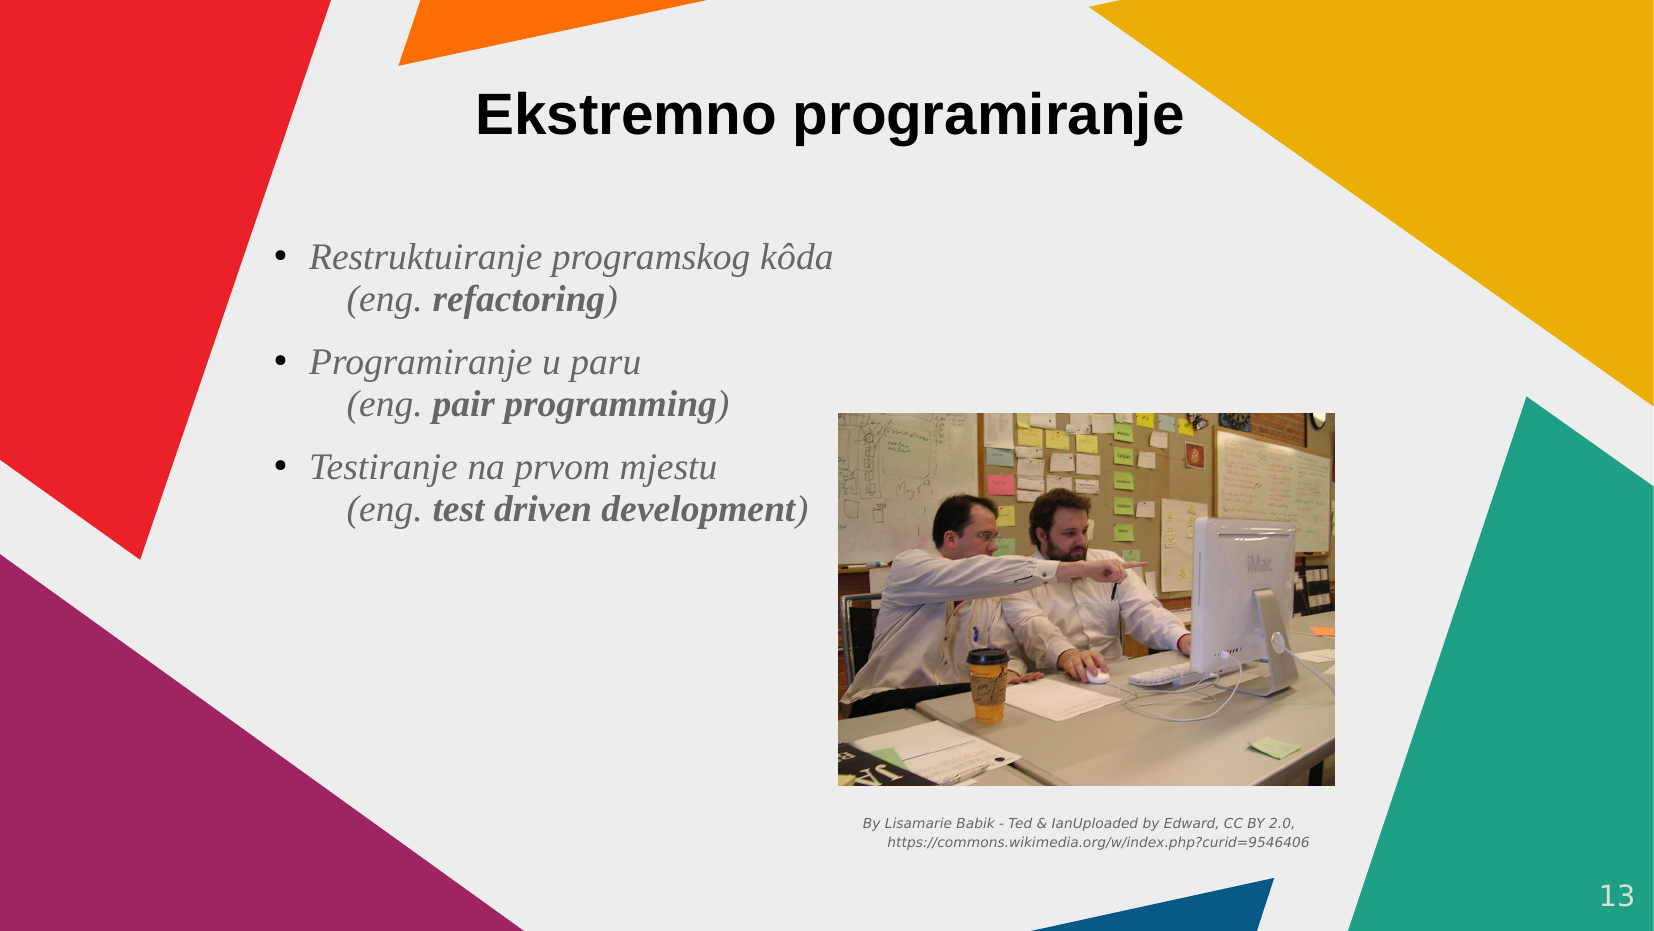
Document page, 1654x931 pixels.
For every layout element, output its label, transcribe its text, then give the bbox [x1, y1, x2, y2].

list Restruktuiranje programskog kôda (eng. refactoring) Programiranje u paru (eng. pair programming) Testiranje na prvom mjestu (eng. test driven development) [236, 236, 1548, 922]
title Ekstremno programiranje [289, 36, 1372, 193]
